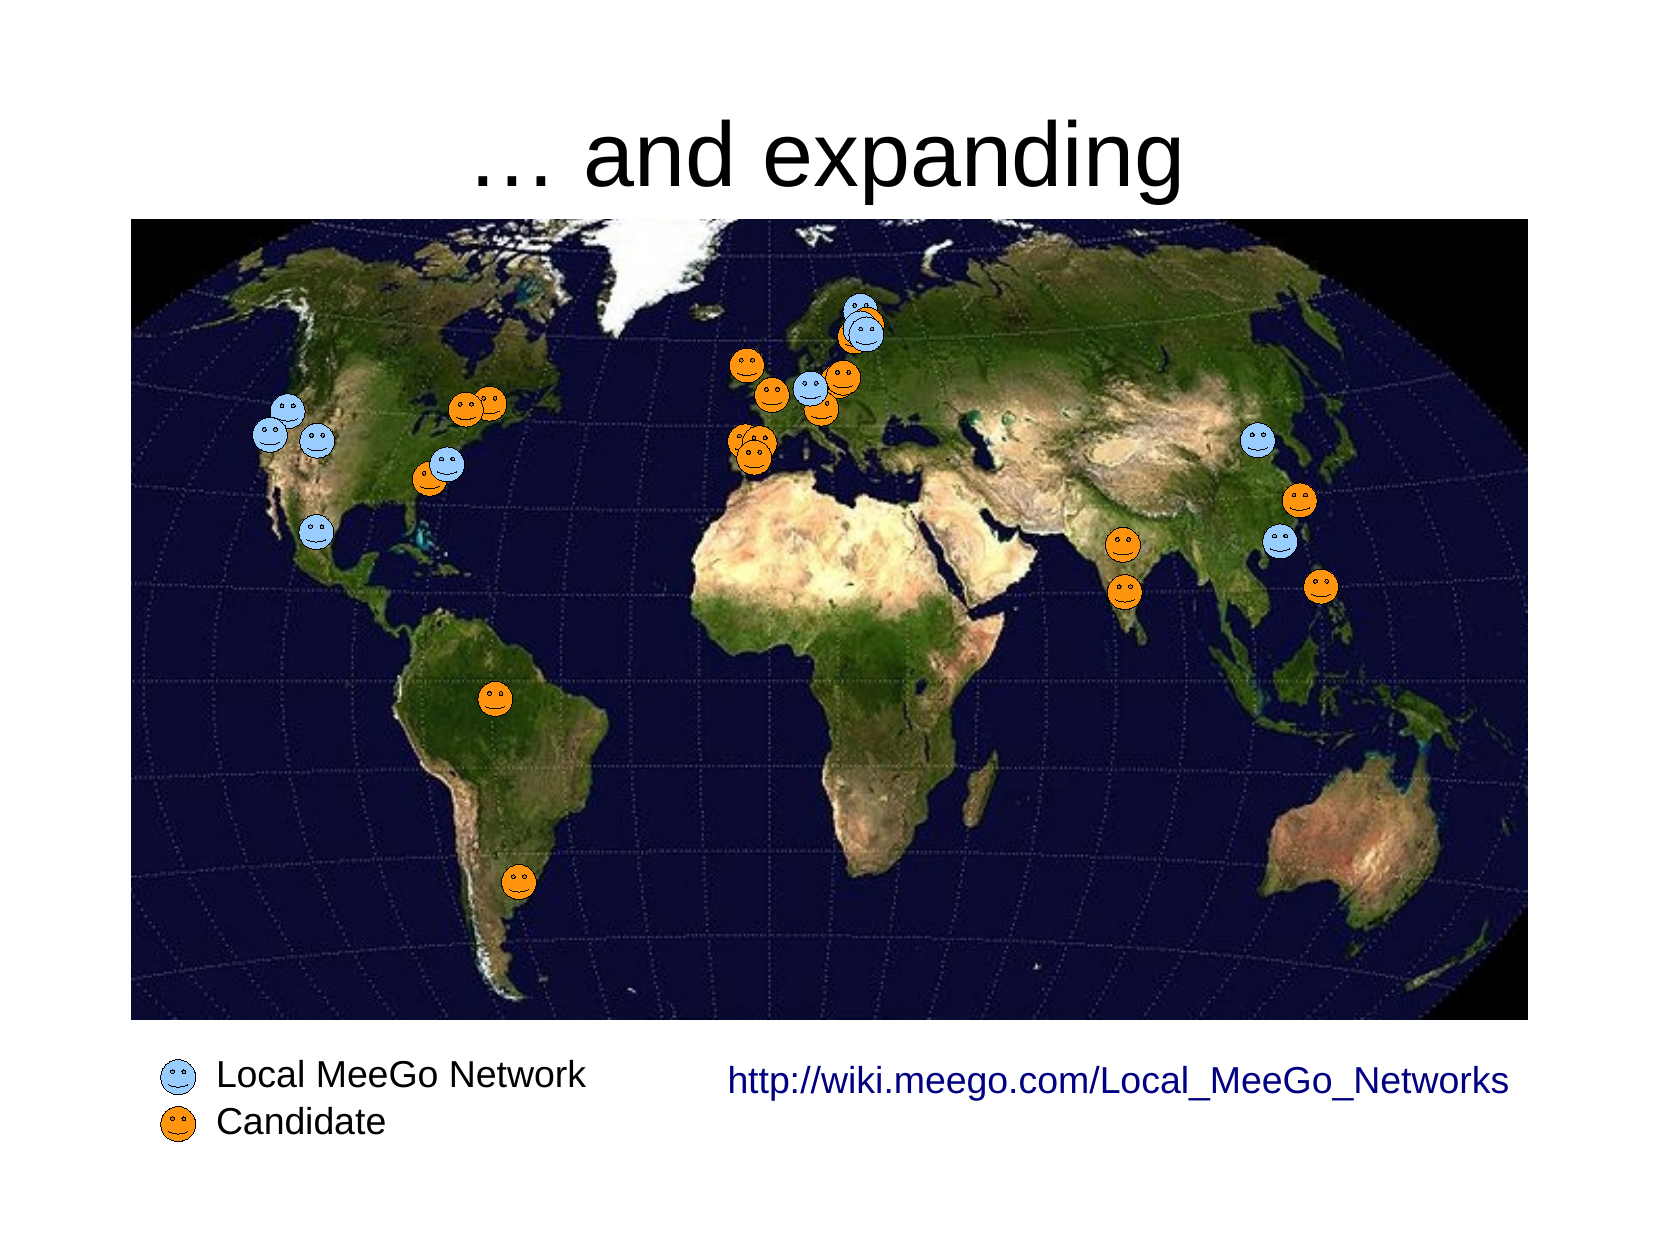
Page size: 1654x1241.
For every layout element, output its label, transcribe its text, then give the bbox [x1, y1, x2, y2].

text_box [160, 1059, 196, 1095]
text_box [448, 386, 507, 428]
text_box [729, 347, 765, 383]
text_box [298, 514, 334, 550]
text_box [501, 864, 537, 900]
text_box [477, 681, 513, 717]
text_box [1262, 523, 1298, 559]
text_box [837, 293, 885, 354]
text_box [1282, 482, 1318, 518]
text_box [727, 423, 778, 476]
text_box Local MeeGo Network [201, 1046, 601, 1104]
title … and expanding [82, 46, 1571, 260]
text_box [1105, 527, 1141, 563]
text_box [1303, 569, 1339, 605]
text_box [1107, 574, 1143, 610]
text_box http://wiki.meego.com/Local_MeeGo_Networks [712, 1052, 1525, 1109]
text_box [792, 360, 861, 427]
text_box [754, 377, 790, 413]
text_box [299, 423, 335, 459]
text_box [252, 393, 306, 453]
text_box Candidate [201, 1093, 402, 1151]
picture [131, 219, 1528, 1020]
text_box [412, 446, 465, 497]
text_box [160, 1106, 196, 1142]
text_box [1240, 422, 1276, 458]
